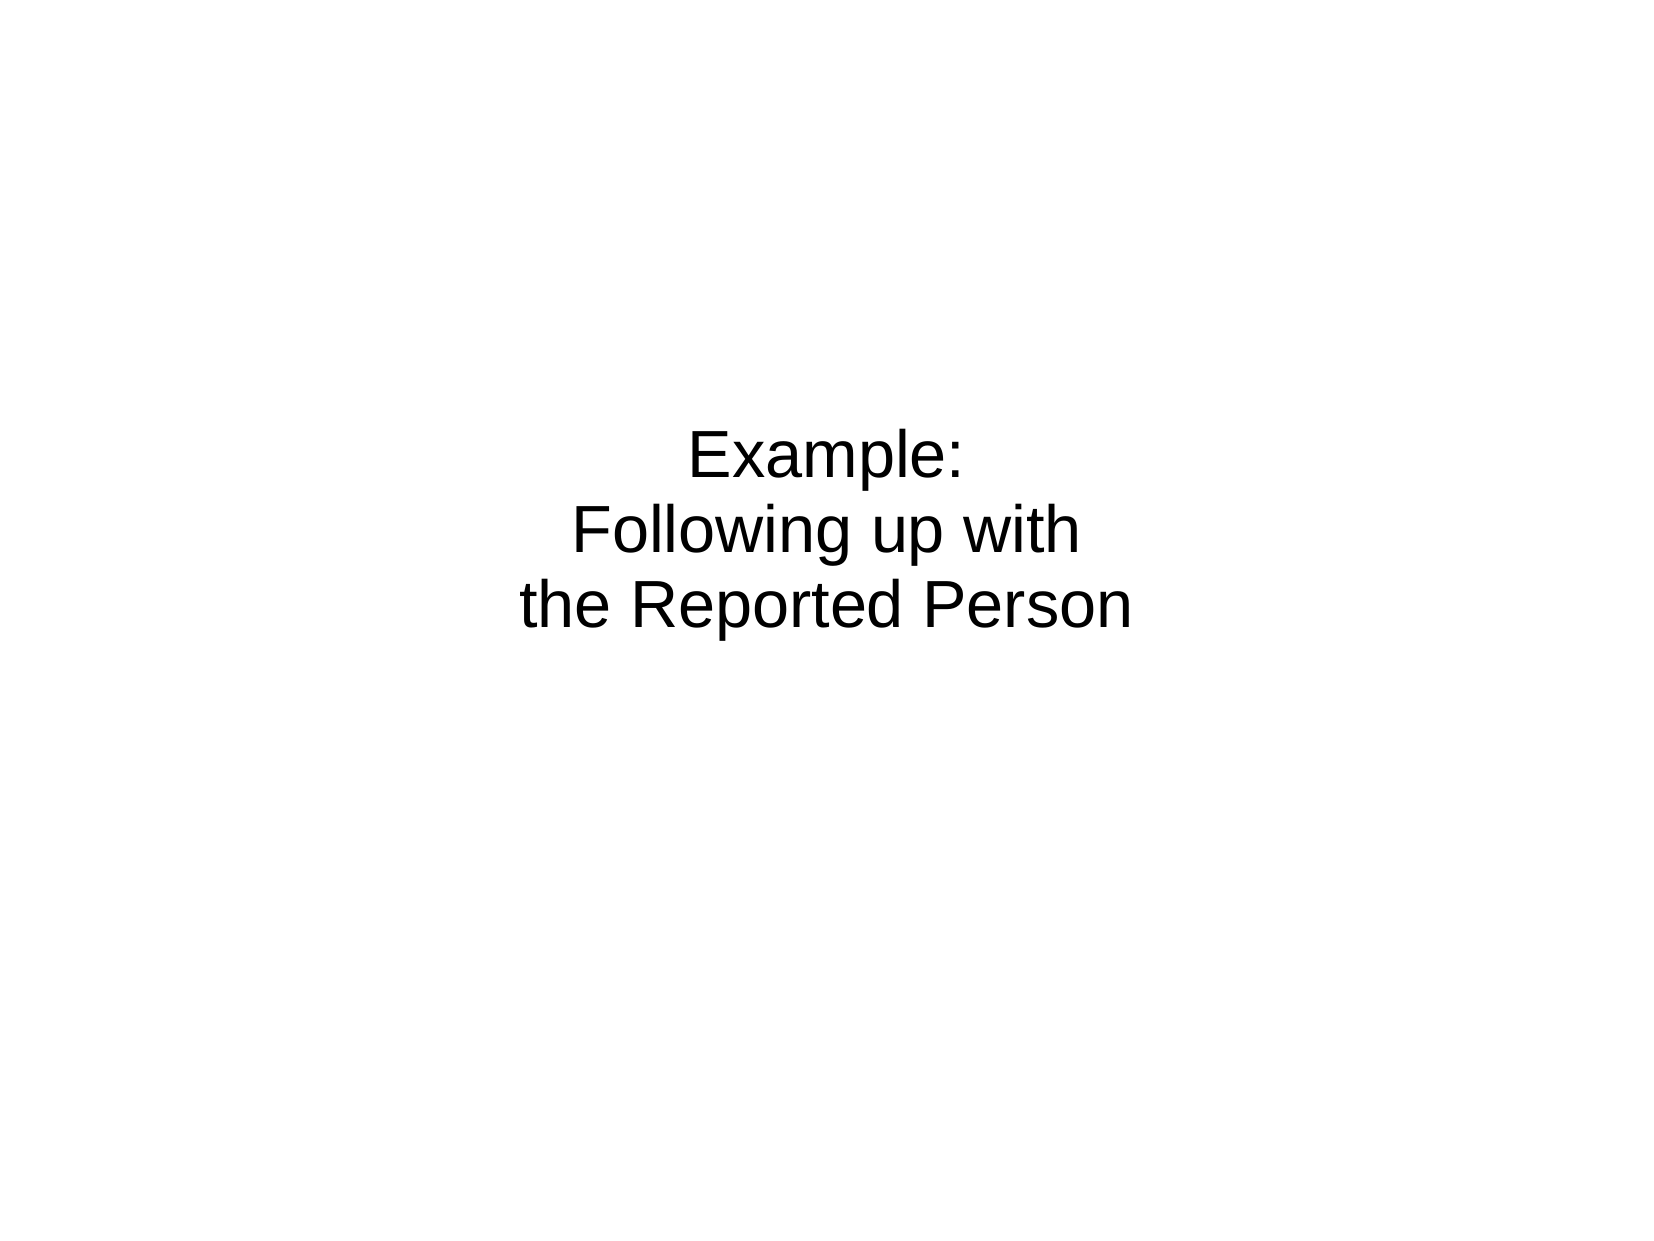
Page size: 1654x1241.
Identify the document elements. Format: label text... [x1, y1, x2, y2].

subtitle Example: Following up with the Reported Person [82, 49, 1571, 1010]
